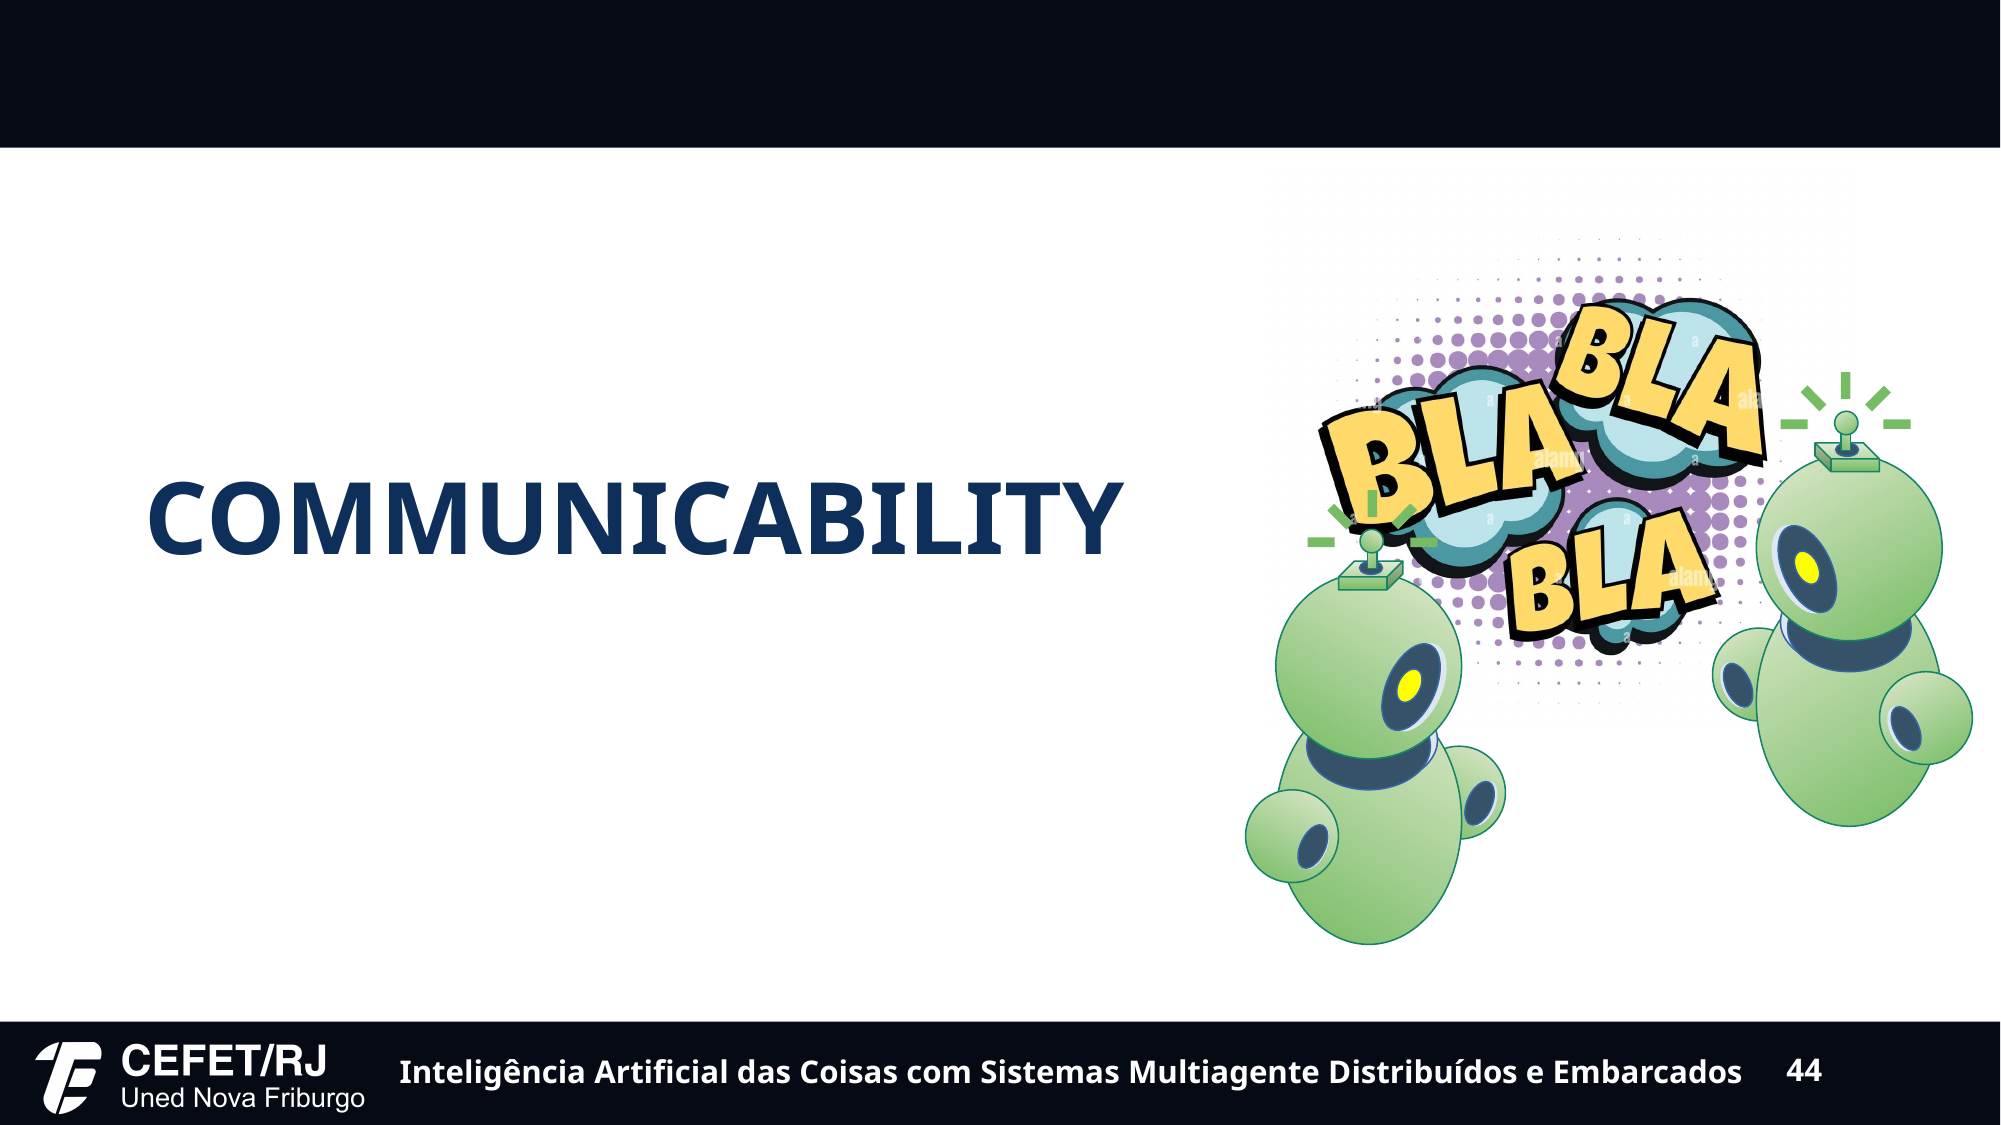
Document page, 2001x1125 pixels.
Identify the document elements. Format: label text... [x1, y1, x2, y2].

text_box [1359, 529, 1384, 575]
picture [1263, 165, 1855, 727]
text_box [1834, 411, 1859, 457]
text_box COMMUNICABILITY [23, 447, 1246, 582]
text_box [1245, 562, 1506, 945]
text_box [1712, 444, 1973, 827]
text_box [1391, 503, 1418, 530]
text_box [1840, 372, 1851, 399]
text_box [1800, 385, 1827, 412]
text_box [1780, 419, 1808, 430]
text_box [1410, 537, 1438, 548]
picture [1851, 432, 1855, 442]
text_box [1865, 385, 1891, 412]
text_box [1327, 503, 1354, 530]
text_box [1883, 419, 1911, 429]
text_box [1307, 537, 1335, 548]
picture [0, 1001, 398, 1125]
text_box [1367, 490, 1378, 518]
